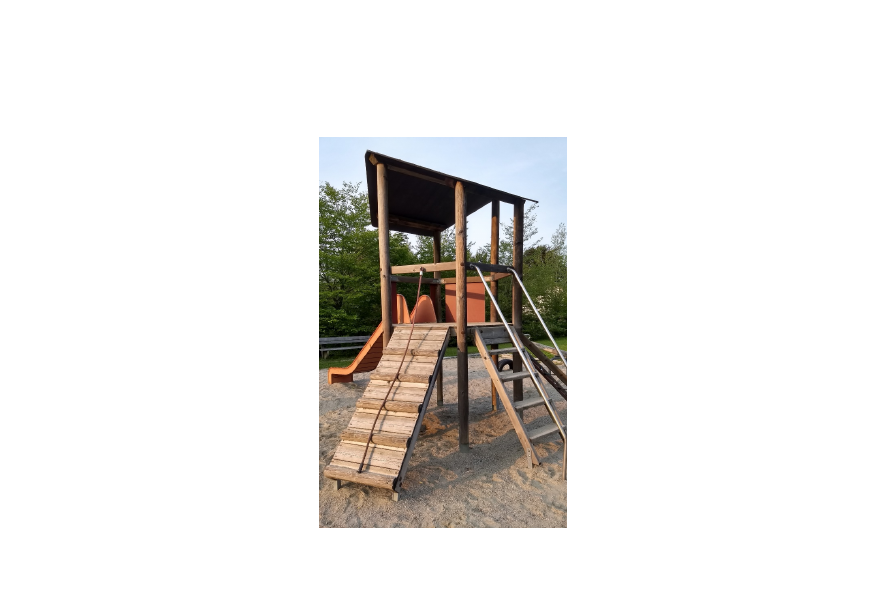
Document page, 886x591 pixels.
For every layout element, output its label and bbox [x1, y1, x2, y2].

picture [319, 137, 567, 528]
